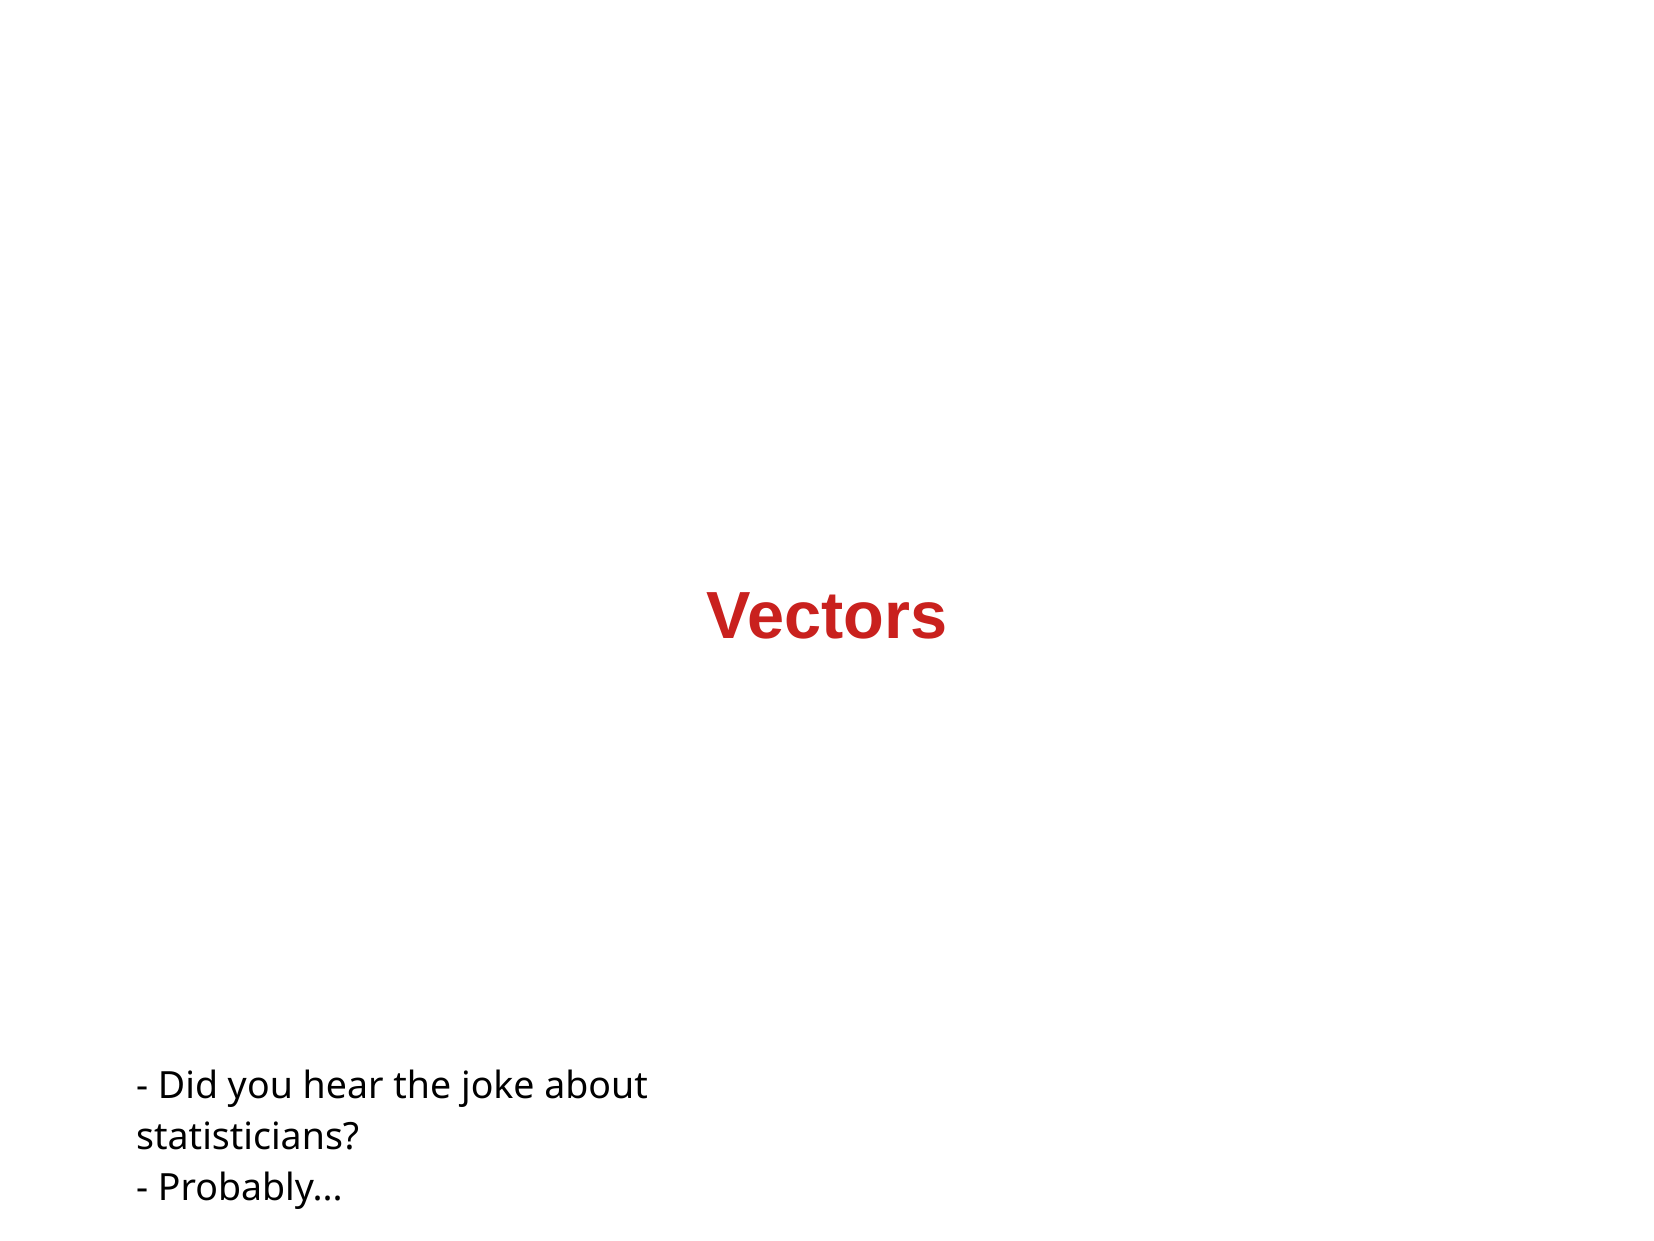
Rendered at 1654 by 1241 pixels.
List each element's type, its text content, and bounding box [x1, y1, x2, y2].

text_box - Did you hear the joke about statisticians? - Probably... [121, 1051, 696, 1142]
subtitle Vectors [82, 49, 1571, 1182]
